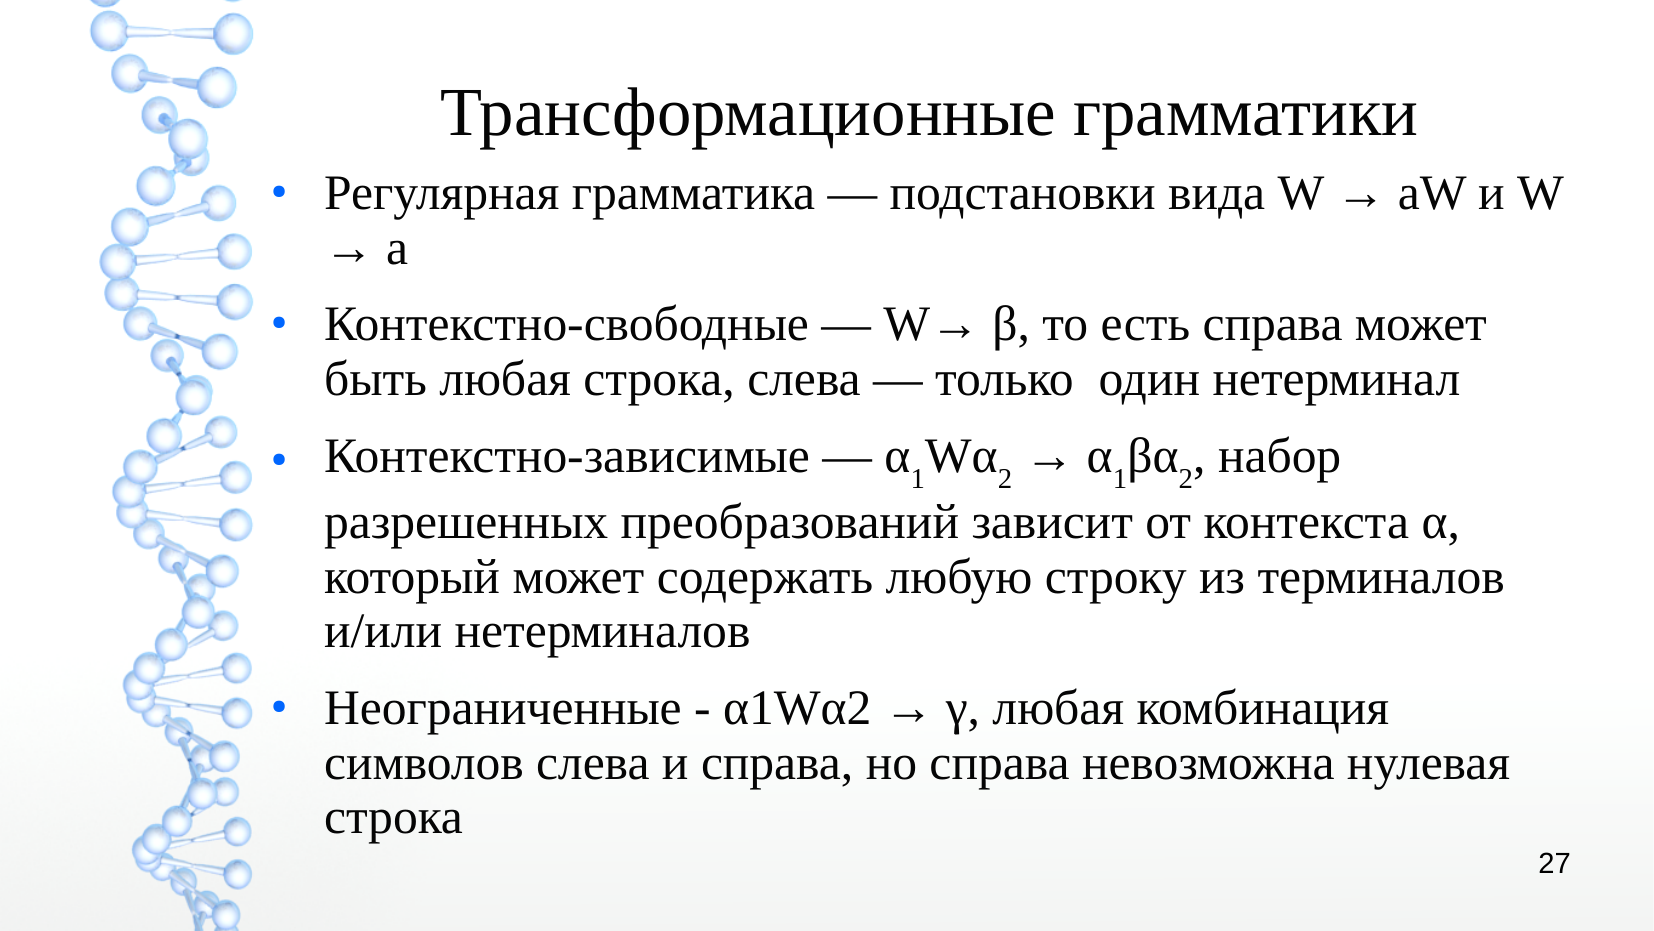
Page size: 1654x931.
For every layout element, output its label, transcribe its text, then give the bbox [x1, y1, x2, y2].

title Трансформационные грамматики [265, 35, 1595, 165]
list Регулярная грамматика — подстановки вида W → aW и W → a Контекстно-свободные — W→ β, то есть справа может быть любая строка, слева — только один нетерминал Контекстно-зависимые — α1Wα2 → α1βα2, набор разрешенных преобразований зависит от контекста α, который может содержать любую строку из терминалов и/или нетерминалов Неограниченные - α1Wα2 → γ, любая комбинация символов слева и справа, но справа невозможна нулевая строка [253, 165, 1595, 851]
picture [0, 0, 1654, 931]
